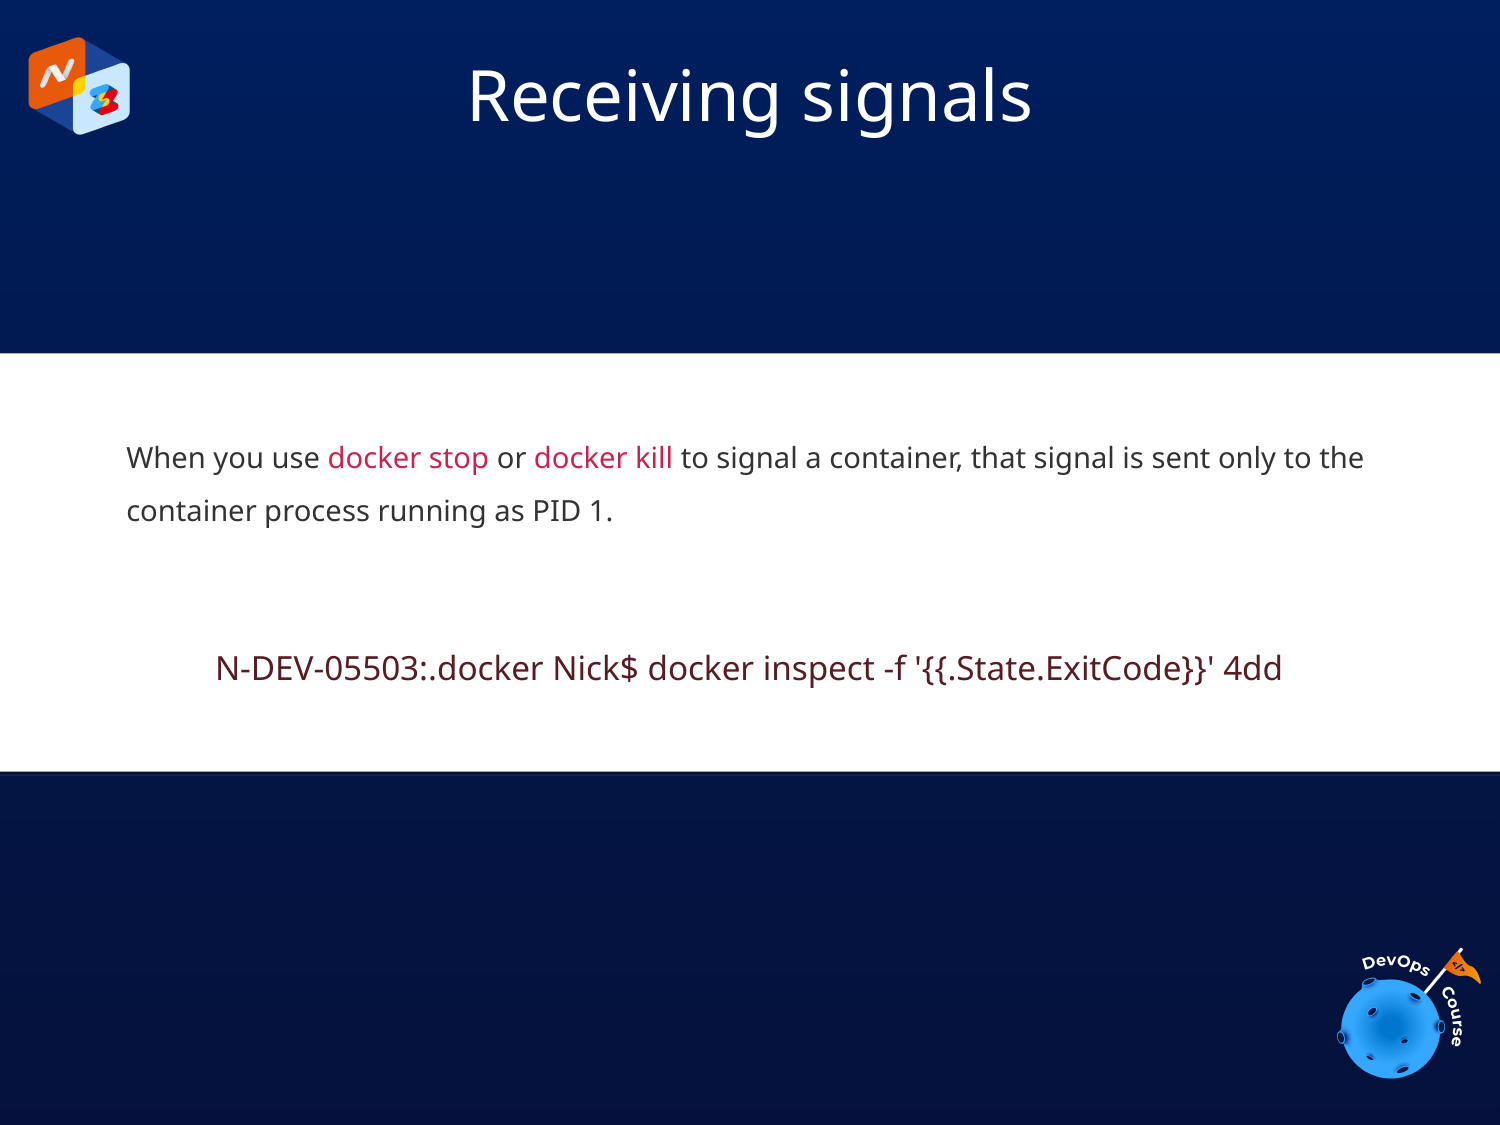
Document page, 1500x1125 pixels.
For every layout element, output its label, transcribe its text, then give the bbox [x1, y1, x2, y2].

text_box [0, 353, 1500, 772]
picture [0, 0, 1500, 353]
picture [0, 772, 1500, 1125]
list When you use docker stop or docker kill to signal a container, that signal is sent only to the container process running as PID 1. N-DEV-05503:.docker Nick$ docker inspect -f '{{.State.ExitCode}}' 4dd [118, 414, 1382, 711]
title Receiving signals [75, 37, 1425, 149]
